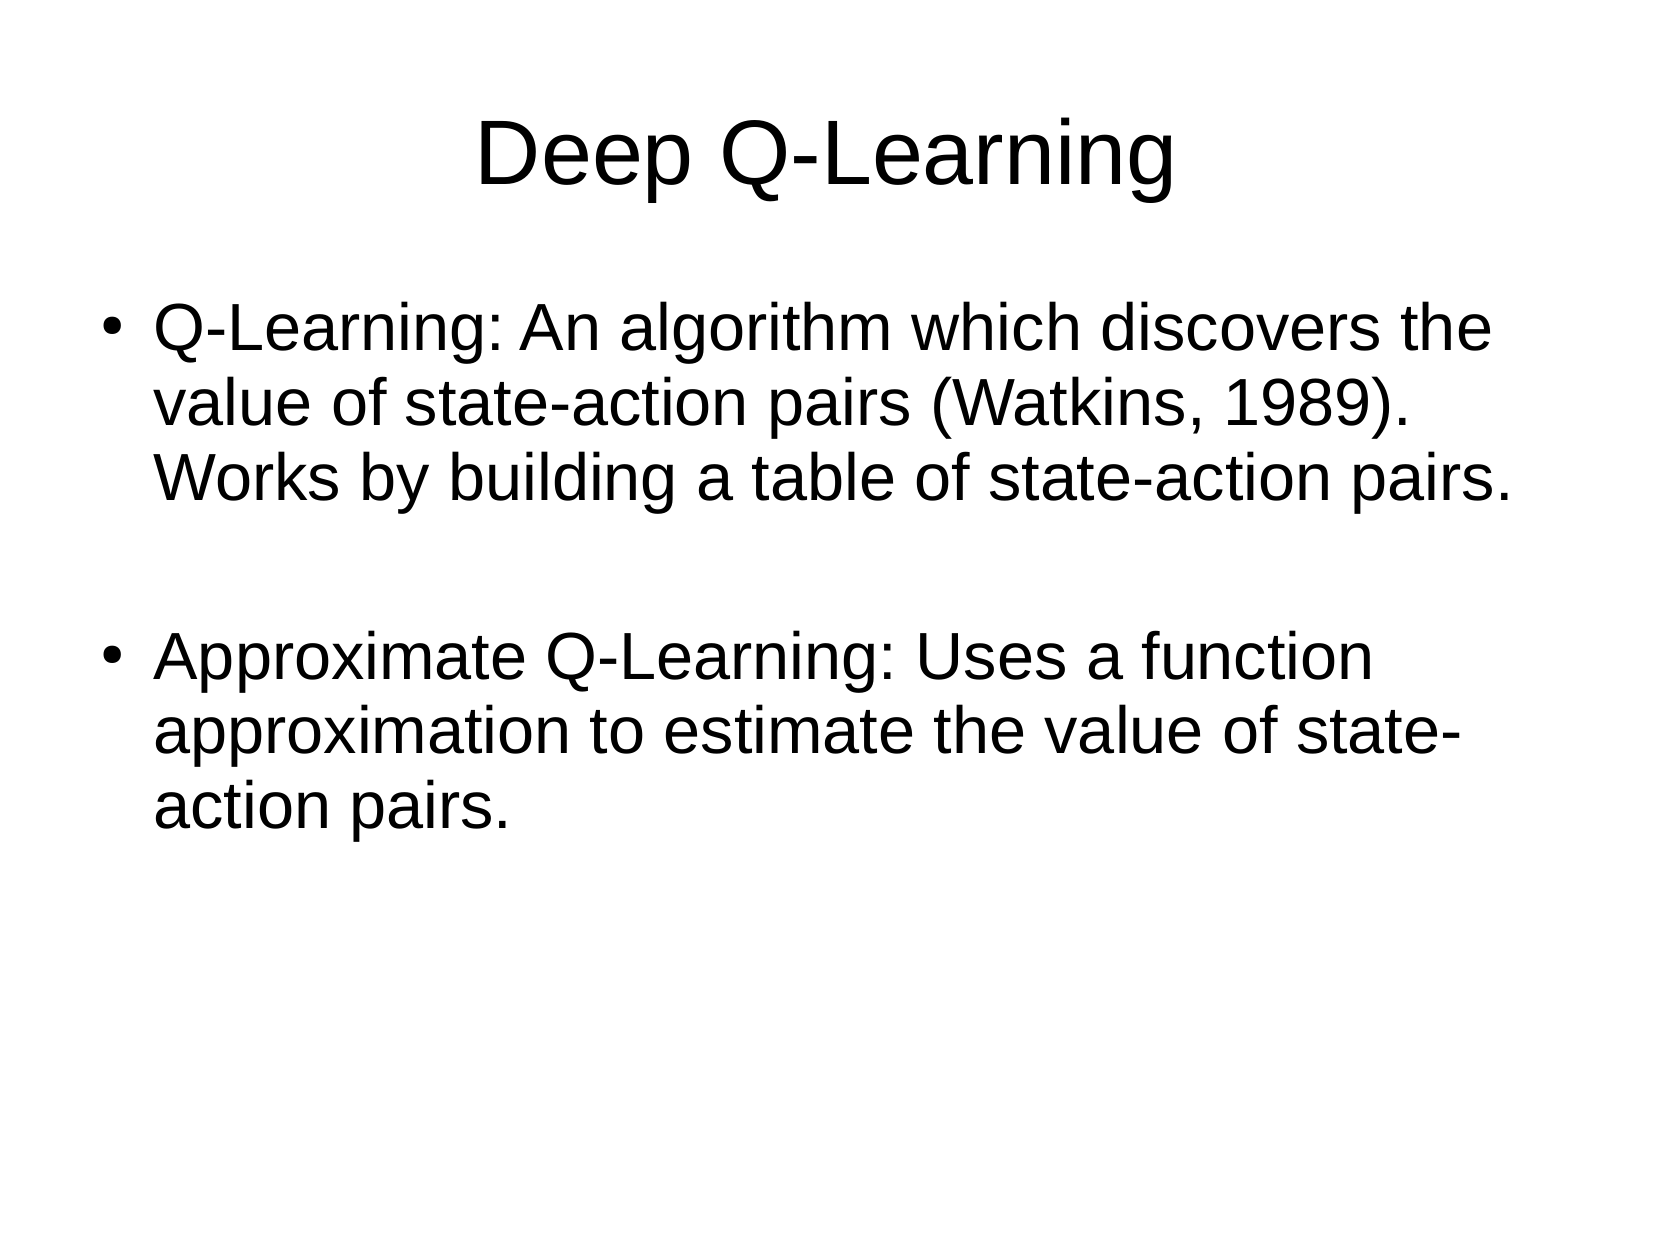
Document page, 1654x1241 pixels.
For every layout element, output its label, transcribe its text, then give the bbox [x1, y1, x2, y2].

list Q-Learning: An algorithm which discovers the value of state-action pairs (Watkins, 1989). Works by building a table of state-action pairs. Approximate Q-Learning: Uses a function approximation to estimate the value of state-action pairs. [82, 290, 1571, 1010]
title Deep Q-Learning [82, 49, 1571, 257]
